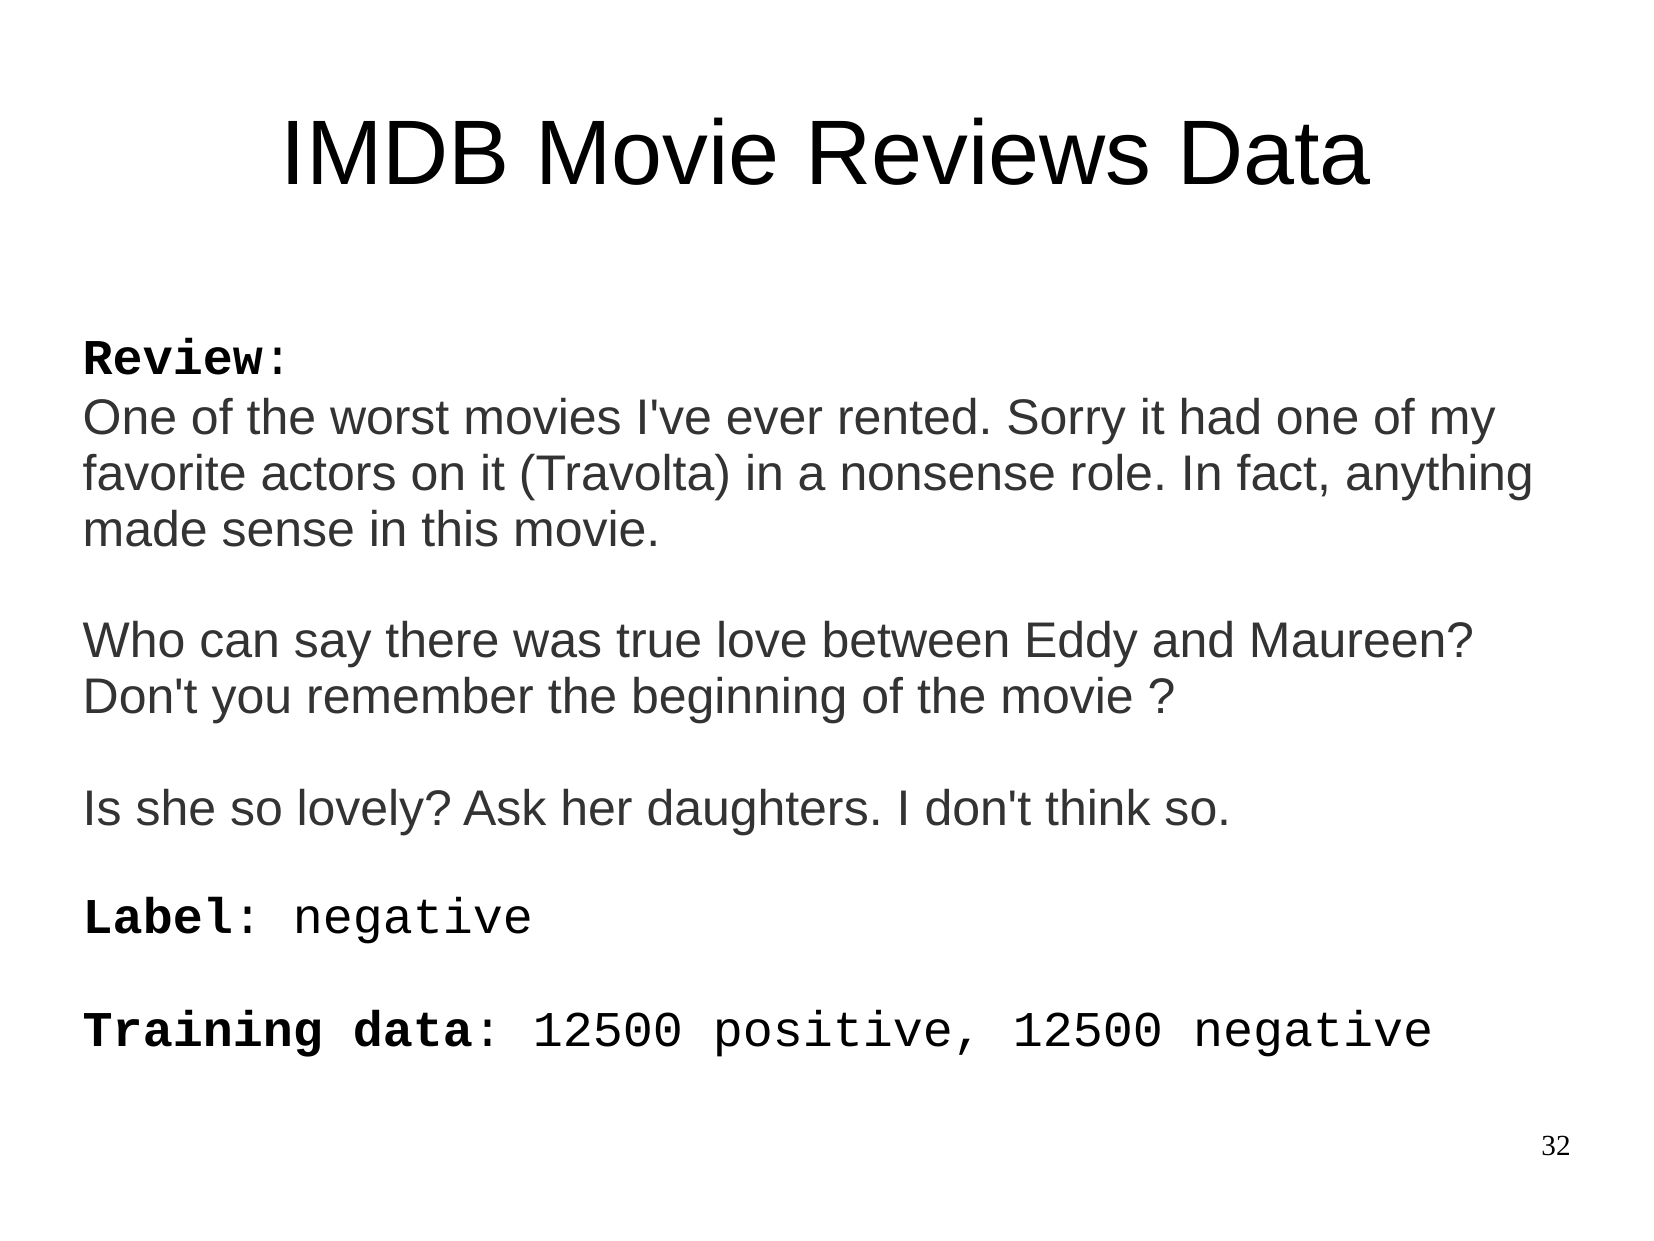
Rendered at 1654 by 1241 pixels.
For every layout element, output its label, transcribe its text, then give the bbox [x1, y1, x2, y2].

subtitle Review: One of the worst movies I've ever rented. Sorry it had one of my favorite actors on it (Travolta) in a nonsense role. In fact, anything made sense in this movie. Who can say there was true love between Eddy and Maureen? Don't you remember the beginning of the movie ? Is she so lovely? Ask her daughters. I don't think so. Label: negative Training data: 12500 positive, 12500 negative [82, 330, 1571, 1065]
title IMDB Movie Reviews Data [82, 49, 1571, 257]
